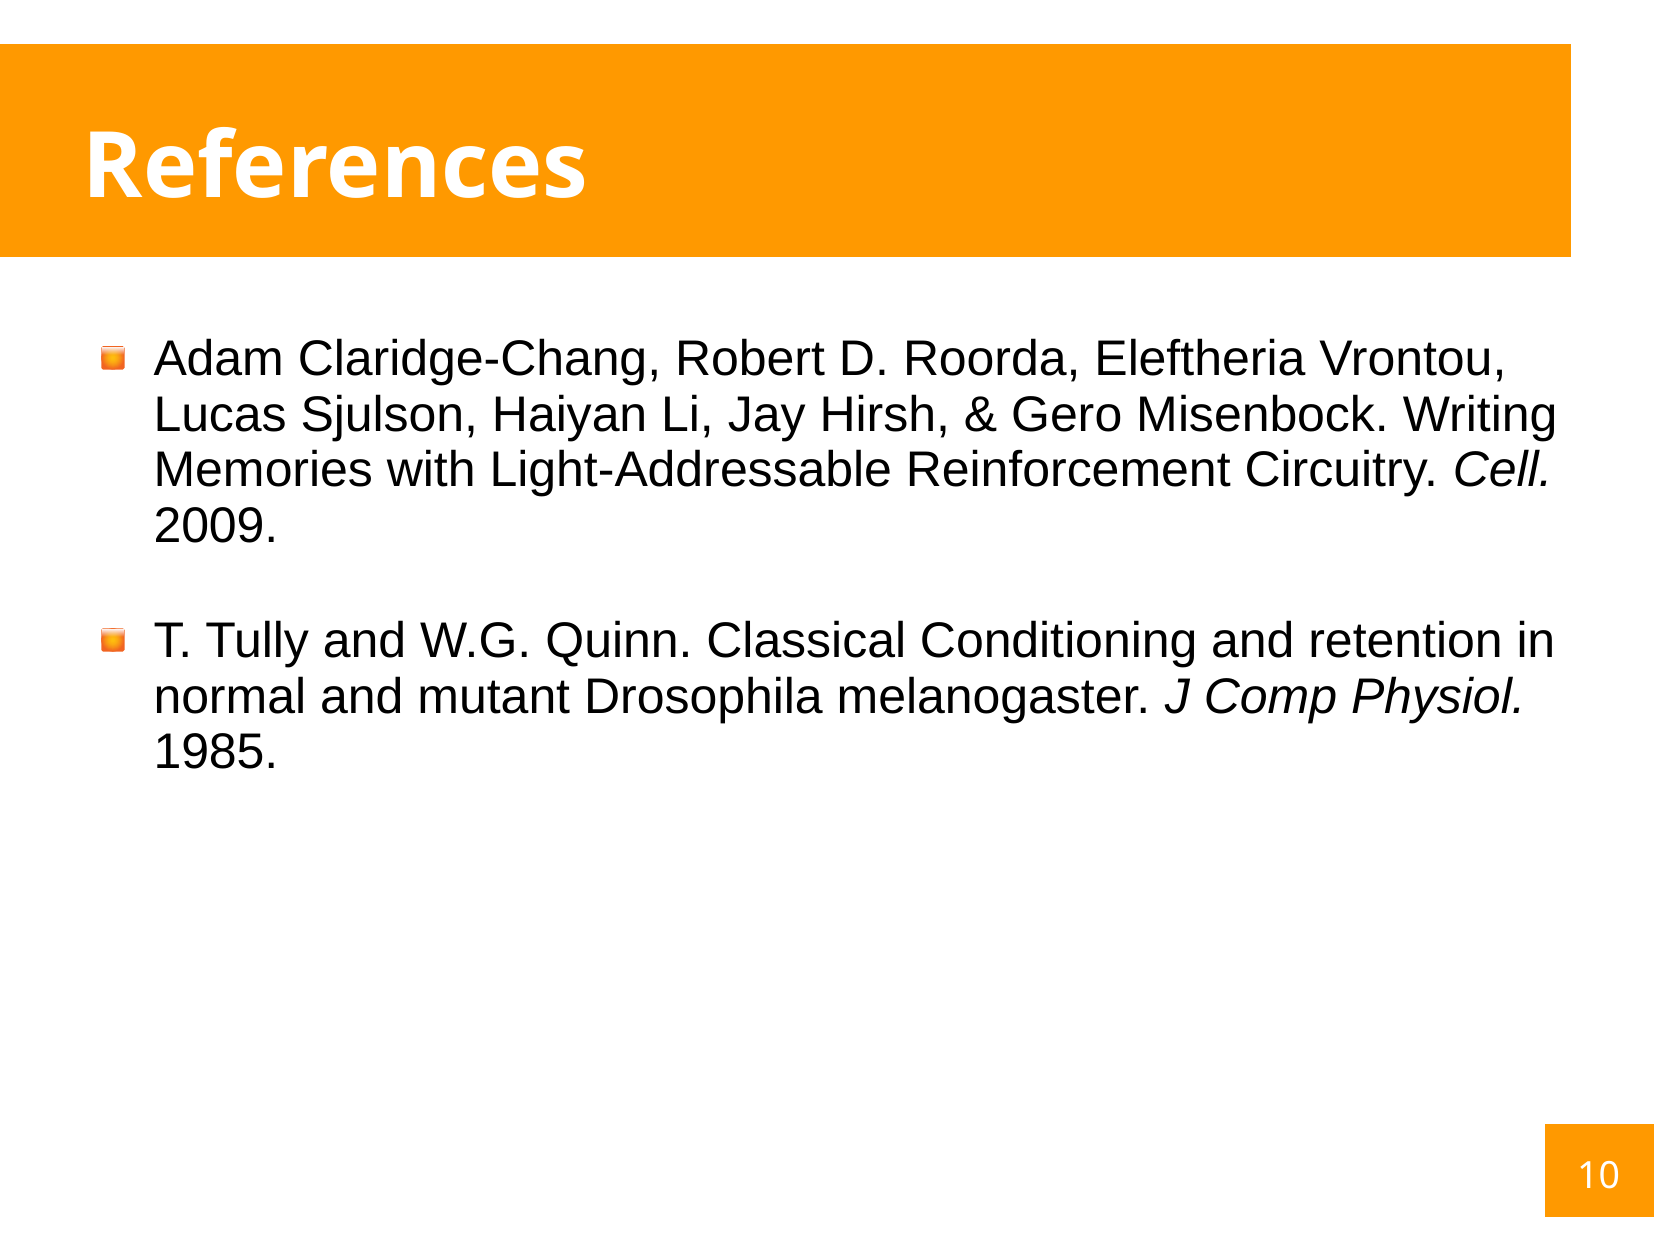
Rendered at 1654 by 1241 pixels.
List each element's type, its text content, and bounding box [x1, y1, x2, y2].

list Adam Claridge-Chang, Robert D. Roorda, Eleftheria Vrontou, Lucas Sjulson, Haiyan Li, Jay Hirsh, & Gero Misenbock. Writing Memories with Light-Addressable Reinforcement Circuitry. Cell. 2009. T. Tully and W.G. Quinn. Classical Conditioning and retention in normal and mutant Drosophila melanogaster. J Comp Physiol. 1985. [82, 330, 1571, 1096]
title References [82, 49, 1571, 257]
text_box [1545, 1124, 1654, 1217]
text_box [0, 44, 1571, 257]
title 10 [1560, 1130, 1621, 1211]
